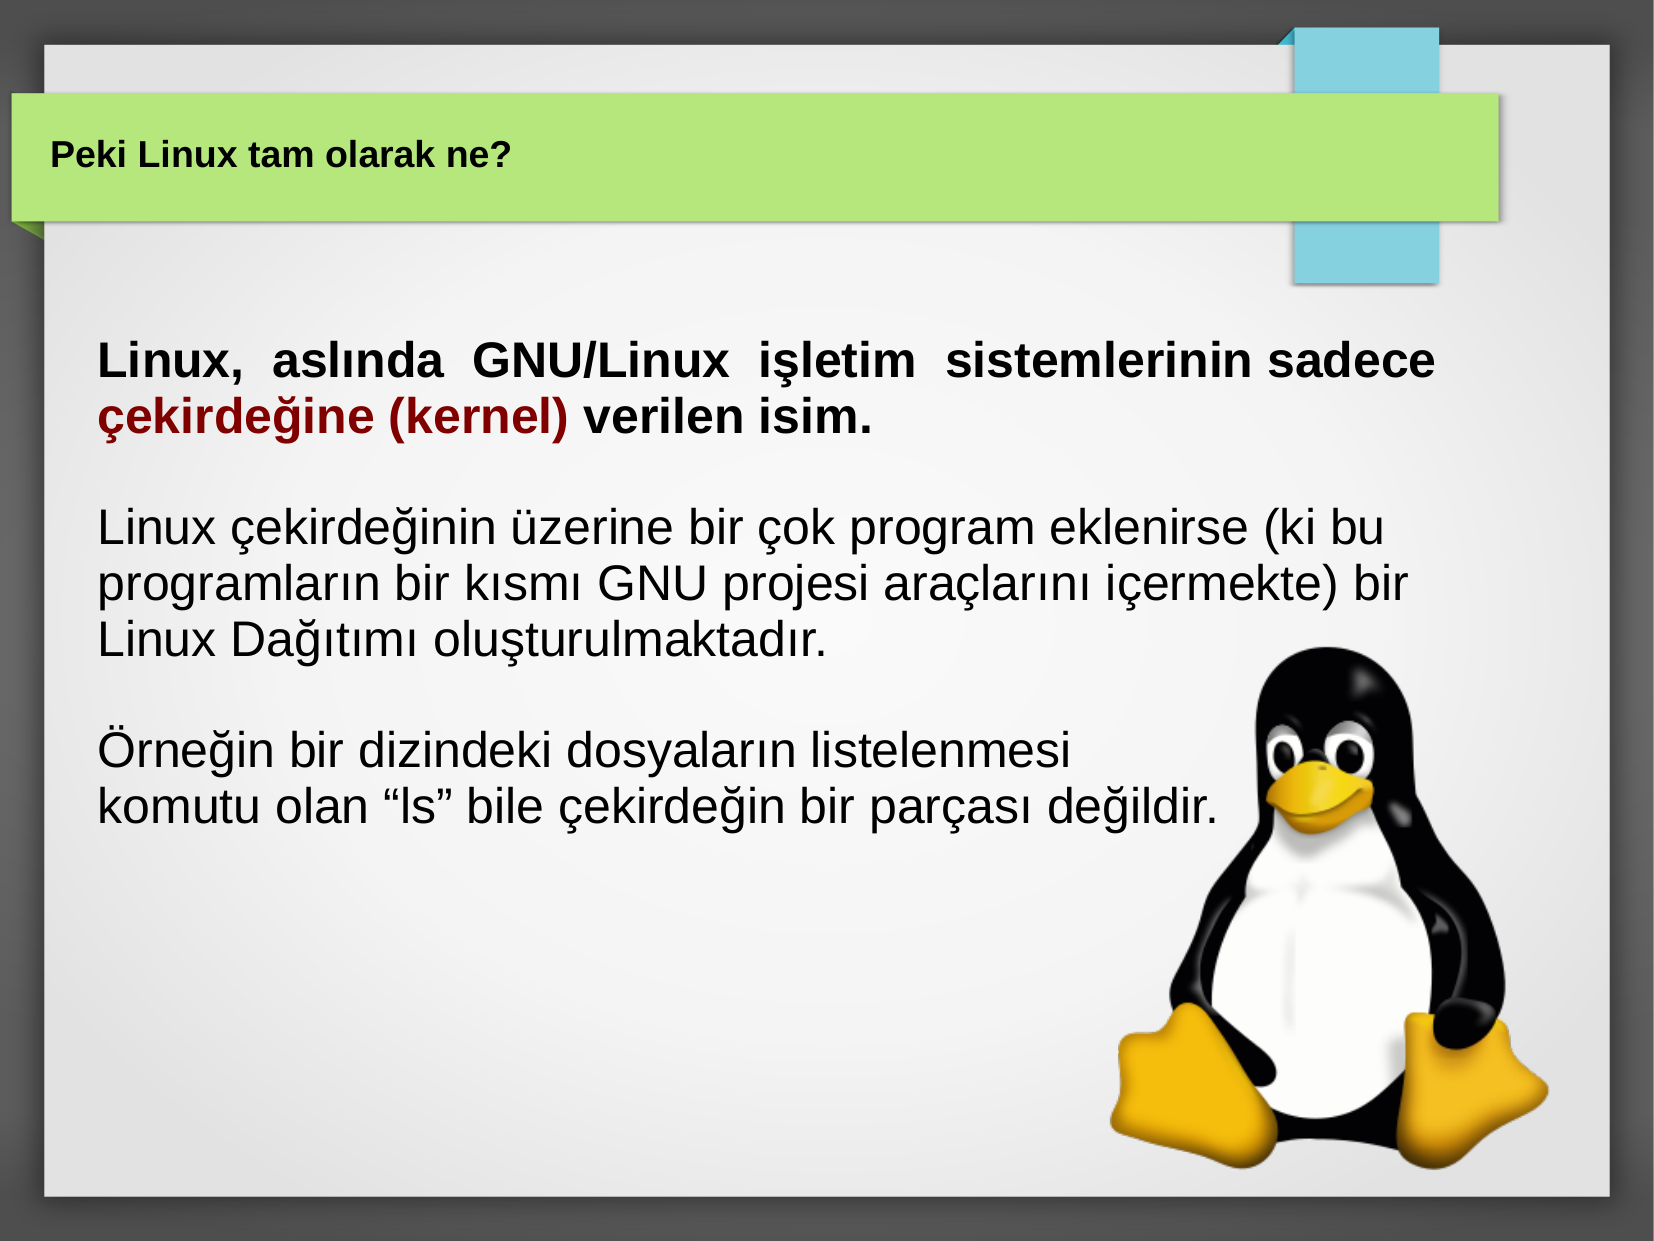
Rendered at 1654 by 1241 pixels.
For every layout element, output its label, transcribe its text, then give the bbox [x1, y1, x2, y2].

text_box Linux, aslında GNU/Linux işletim sistemlerinin sadece çekirdeğine (kernel) verilen isim. Linux çekirdeğinin üzerine bir çok program eklenirse (ki bu programların bir kısmı GNU projesi araçlarını içermekte) bir Linux Dağıtımı oluşturulmaktadır. Örneğin bir dizindeki dosyaların listelenmesi komutu olan “ls” bile çekirdeğin bir parçası değildir. [82, 324, 1536, 1014]
text_box Peki Linux tam olarak ne? [35, 126, 1152, 202]
picture [0, 0, 1654, 1241]
